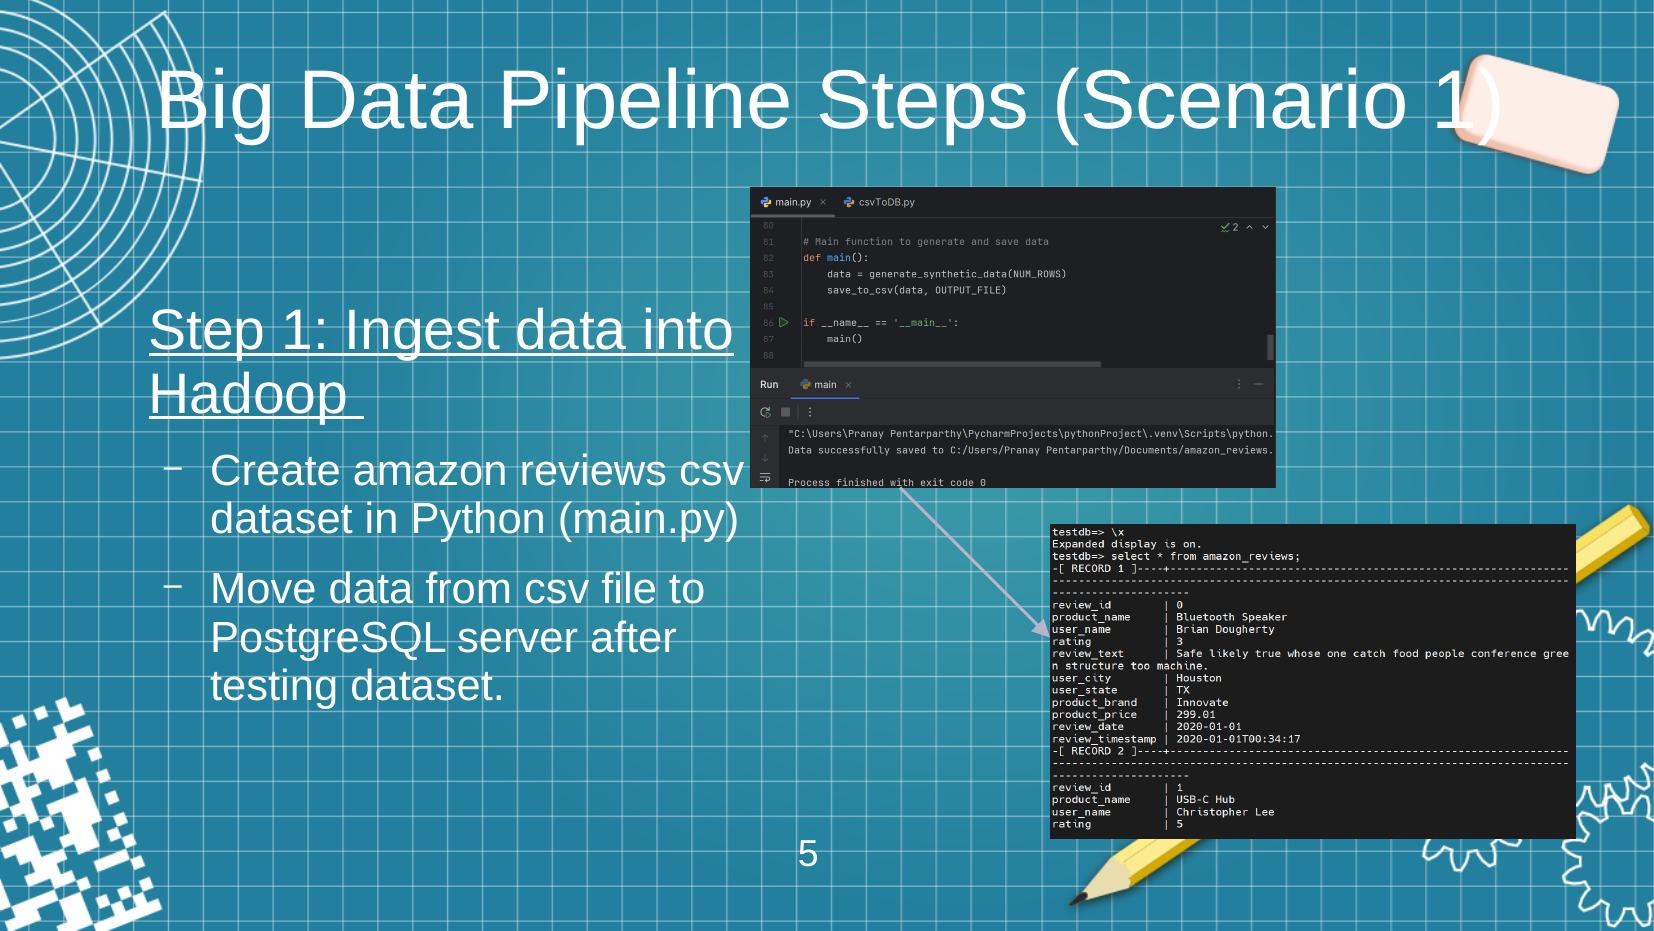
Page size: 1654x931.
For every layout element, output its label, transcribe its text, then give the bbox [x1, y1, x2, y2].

list Step 1: Ingest data into Hadoop Create amazon reviews csv dataset in Python (main.py) Move data from csv file to PostgreSQL server after testing dataset. [86, 298, 751, 751]
picture [0, 0, 1654, 931]
text_box <number> [678, 825, 938, 881]
title Big Data Pipeline Steps (Scenario 1) [86, 49, 1576, 151]
